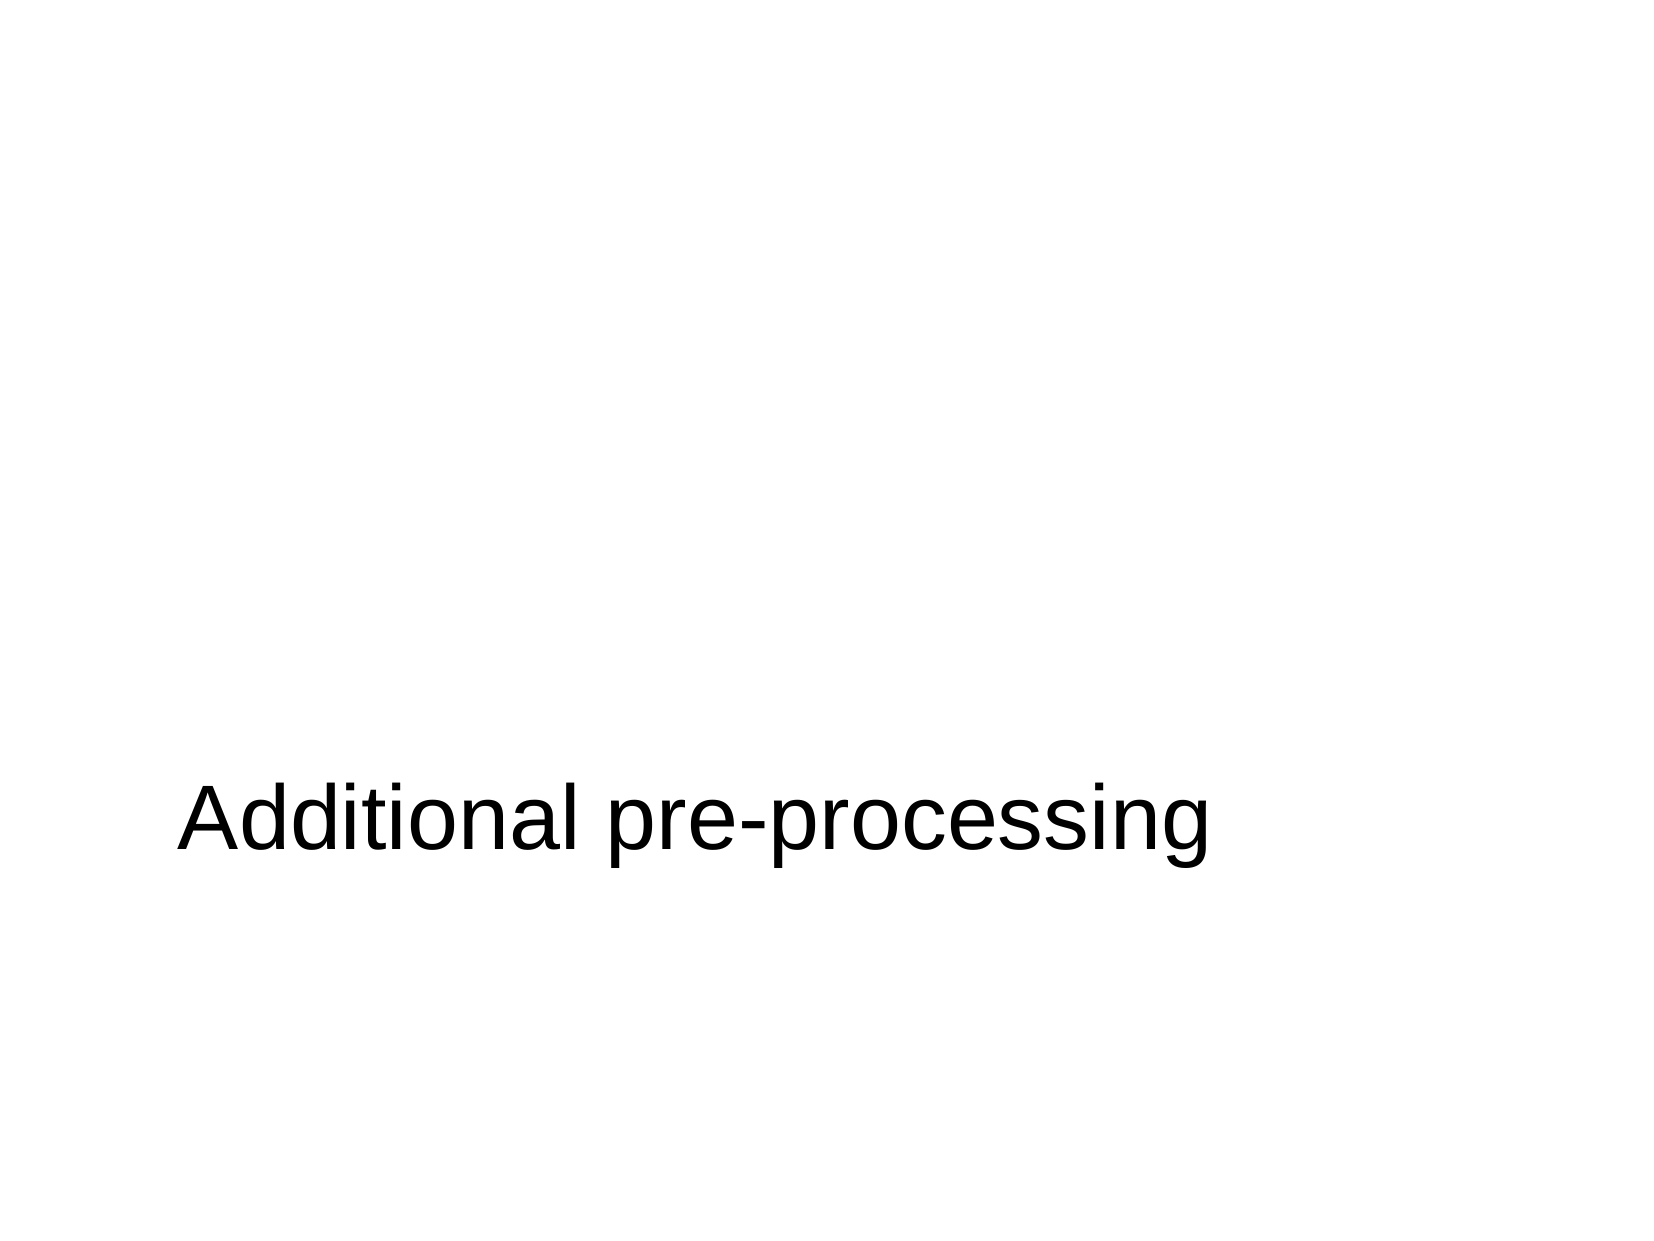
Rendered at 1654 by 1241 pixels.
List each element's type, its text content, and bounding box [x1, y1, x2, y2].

title Additional pre-processing [0, 722, 1440, 915]
